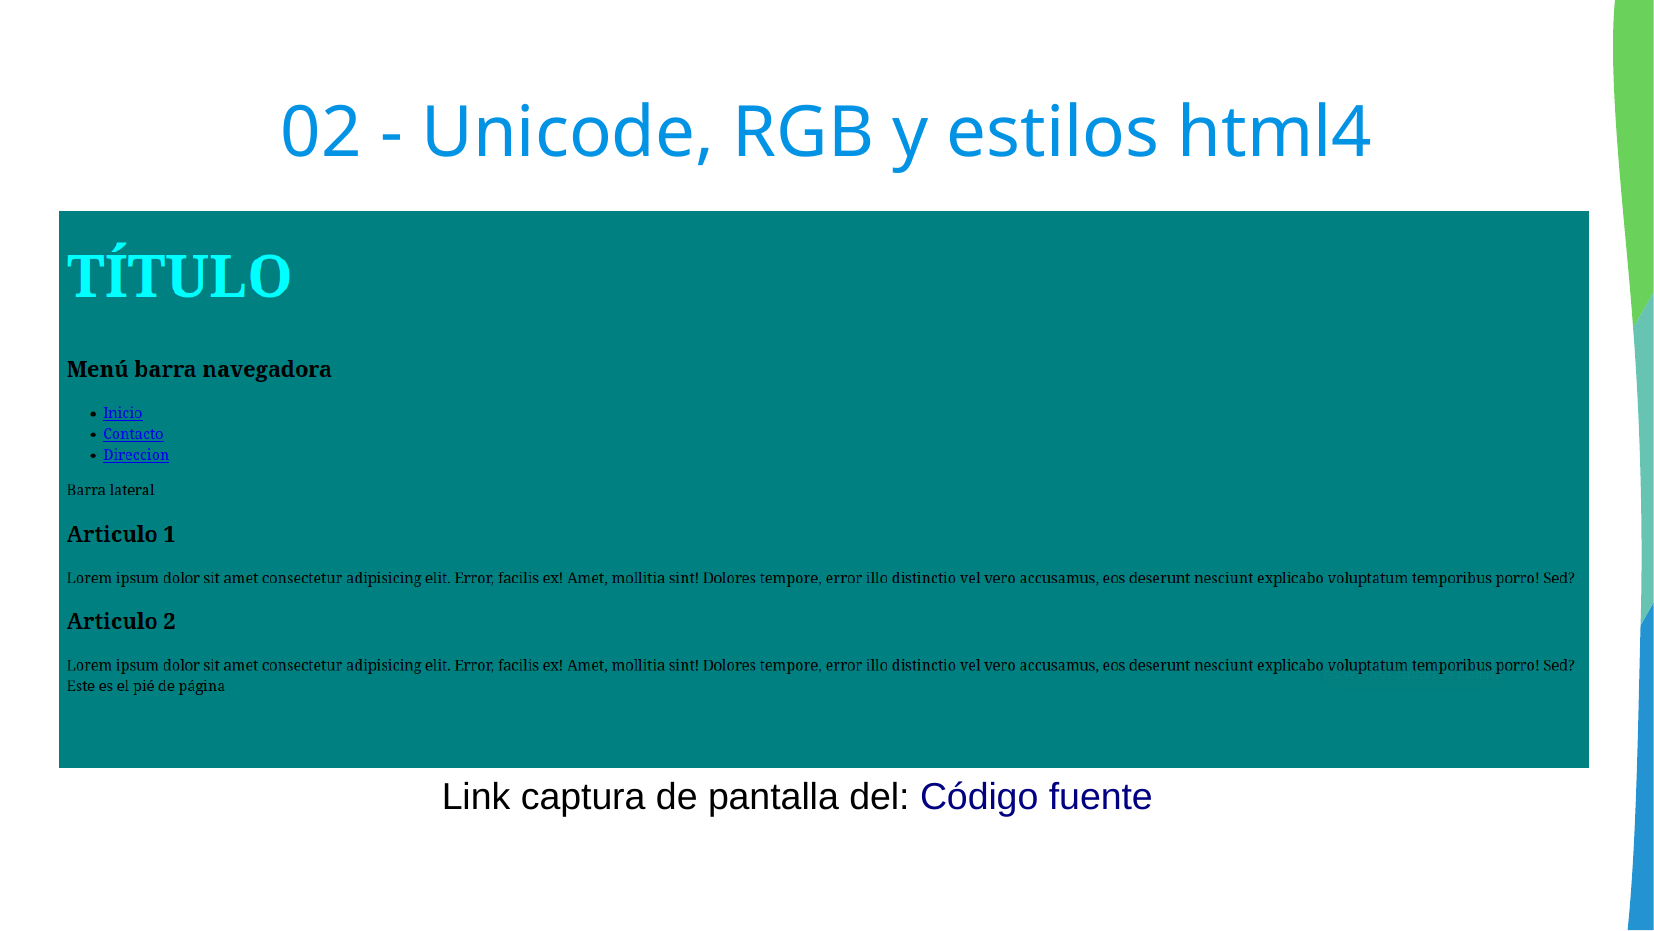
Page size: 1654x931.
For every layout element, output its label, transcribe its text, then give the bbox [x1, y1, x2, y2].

text_box Link captura de pantalla del: Código fuente [147, 767, 1447, 825]
text_box 02 - Unicode, RGB y estilos html4 [0, 78, 1654, 178]
picture [59, 211, 1589, 768]
